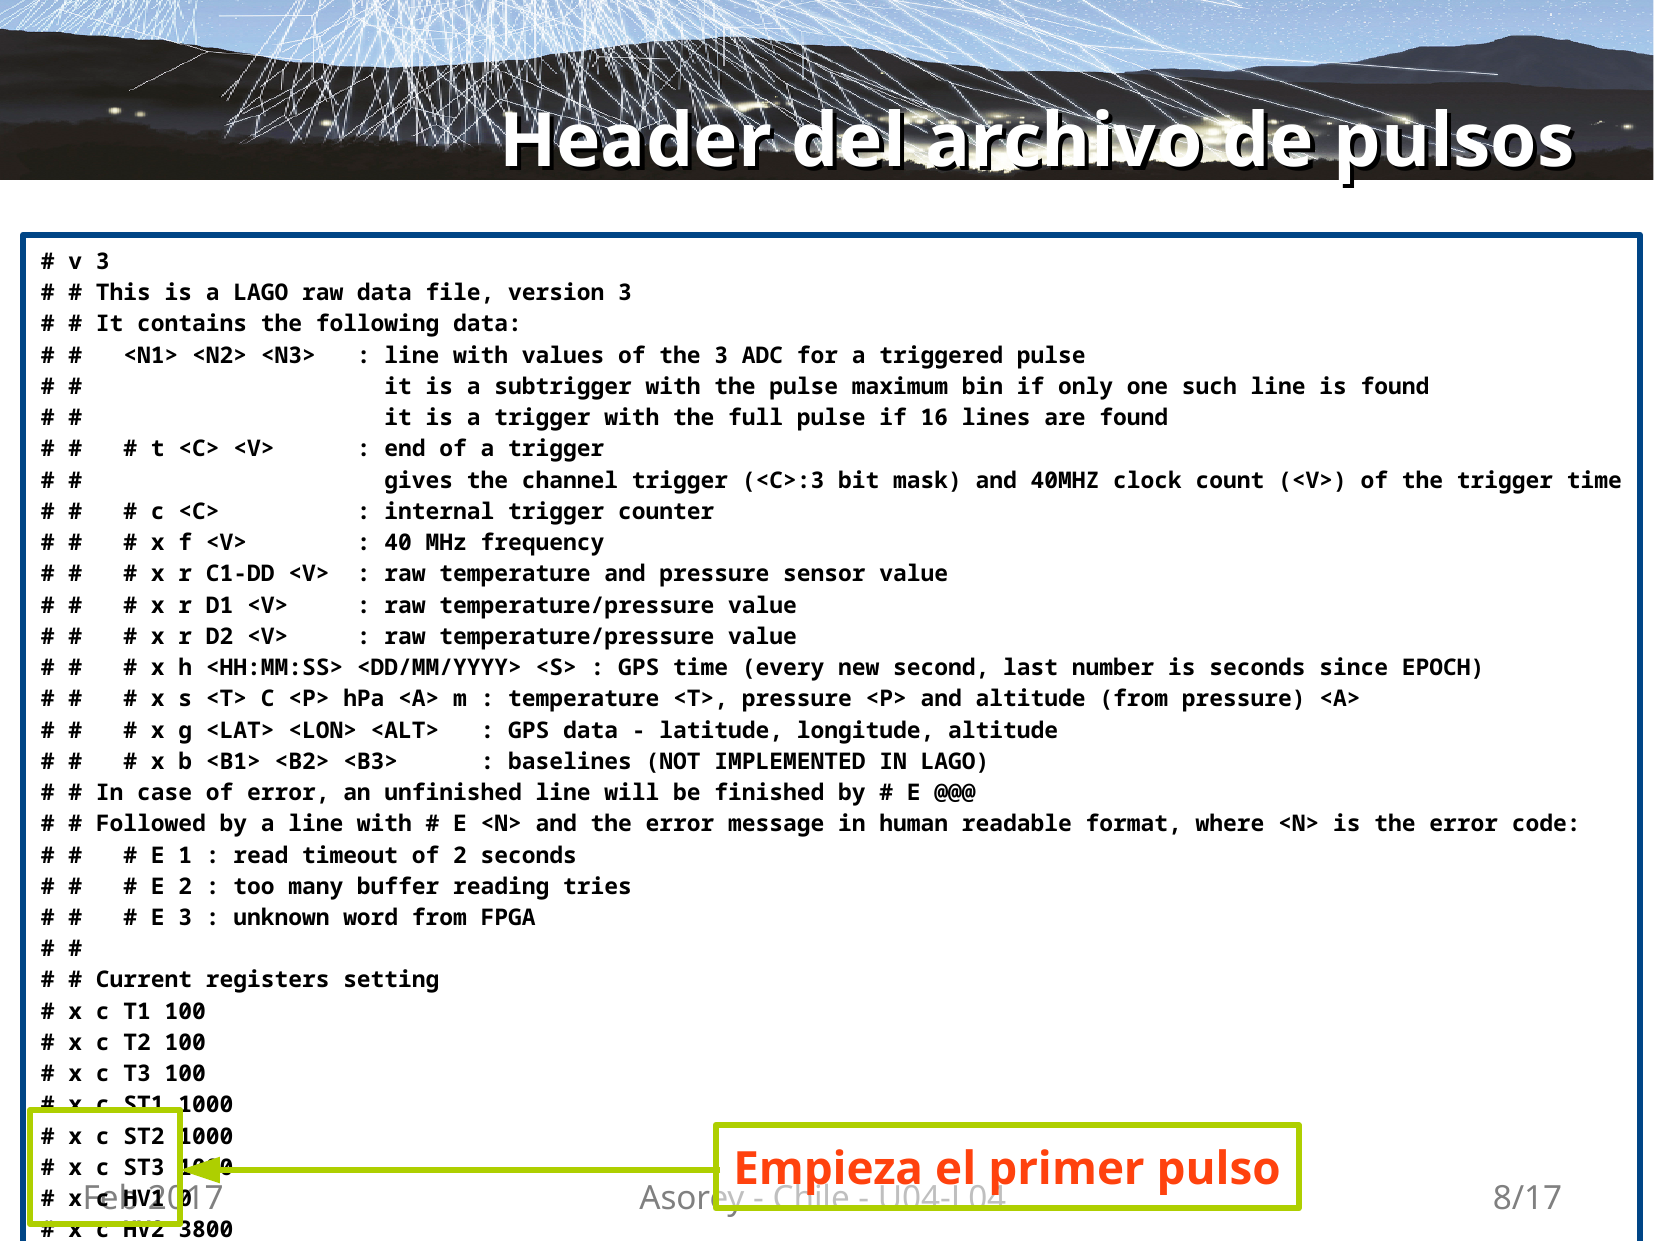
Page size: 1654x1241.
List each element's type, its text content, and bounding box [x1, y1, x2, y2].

text_box # v 3 # # This is a LAGO raw data file, version 3 # # It contains the following data: # # <N1> <N2> <N3> : line with values of the 3 ADC for a triggered pulse # # it is a subtrigger with the pulse maximum bin if only one such line is found # # it is a trigger with the full pulse if 16 lines are found # # # t <C> <V> : end of a trigger # # gives the channel trigger (<C>:3 bit mask) and 40MHZ clock count (<V>) of the trigger time # # # c <C> : internal trigger counter # # # x f <V> : 40 MHz frequency # # # x r C1-DD <V> : raw temperature and pressure sensor value # # # x r D1 <V> : raw temperature/pressure value # # # x r D2 <V> : raw temperature/pressure value # # # x h <HH:MM:SS> <DD/MM/YYYY> <S> : GPS time (every new second, last number is seconds since EPOCH) # # # x s <T> C <P> hPa <A> m : temperature <T>, pressure <P> and altitude (from pressure) <A> # # # x g <LAT> <LON> <ALT> : GPS data - latitude, longitude, altitude # # # x b <B1> <B2> <B3> : baselines (NOT IMPLEMENTED IN LAGO) # # In case of error, an unfinished line will be finished by # E @@@ # # Followed by a line with # E <N> and the error message in human readable format, where <N> is the error code: # # # E 1 : read timeout of 2 seconds # # # E 2 : too many buffer reading tries # # # E 3 : unknown word from FPGA # # # # Current registers setting # x c T1 100 # x c T2 100 # x c T3 100 # x c ST1 1000 # x c ST2 1000 # x c ST3 1000 # x c HV1 0 # x c HV2 3800 # x c HV3 2100 # x c GPSTM UTC # # This file was started on DPR_Lab # # Machine local time was Fri Jun 22 20:00:01 2012 # # WARNING, there is no GPS, using PC time # x h 23:00:00 22/06/2012 1340406000ﾺ 52 47 50 51 47 52 53 101 79 54 70 59 [23, 234, 1640, 1232]
text_box Empieza el primer pulso [715, 1125, 1285, 1201]
picture [0, 0, 1654, 180]
title Header del archivo de pulsos [86, 49, 1576, 226]
